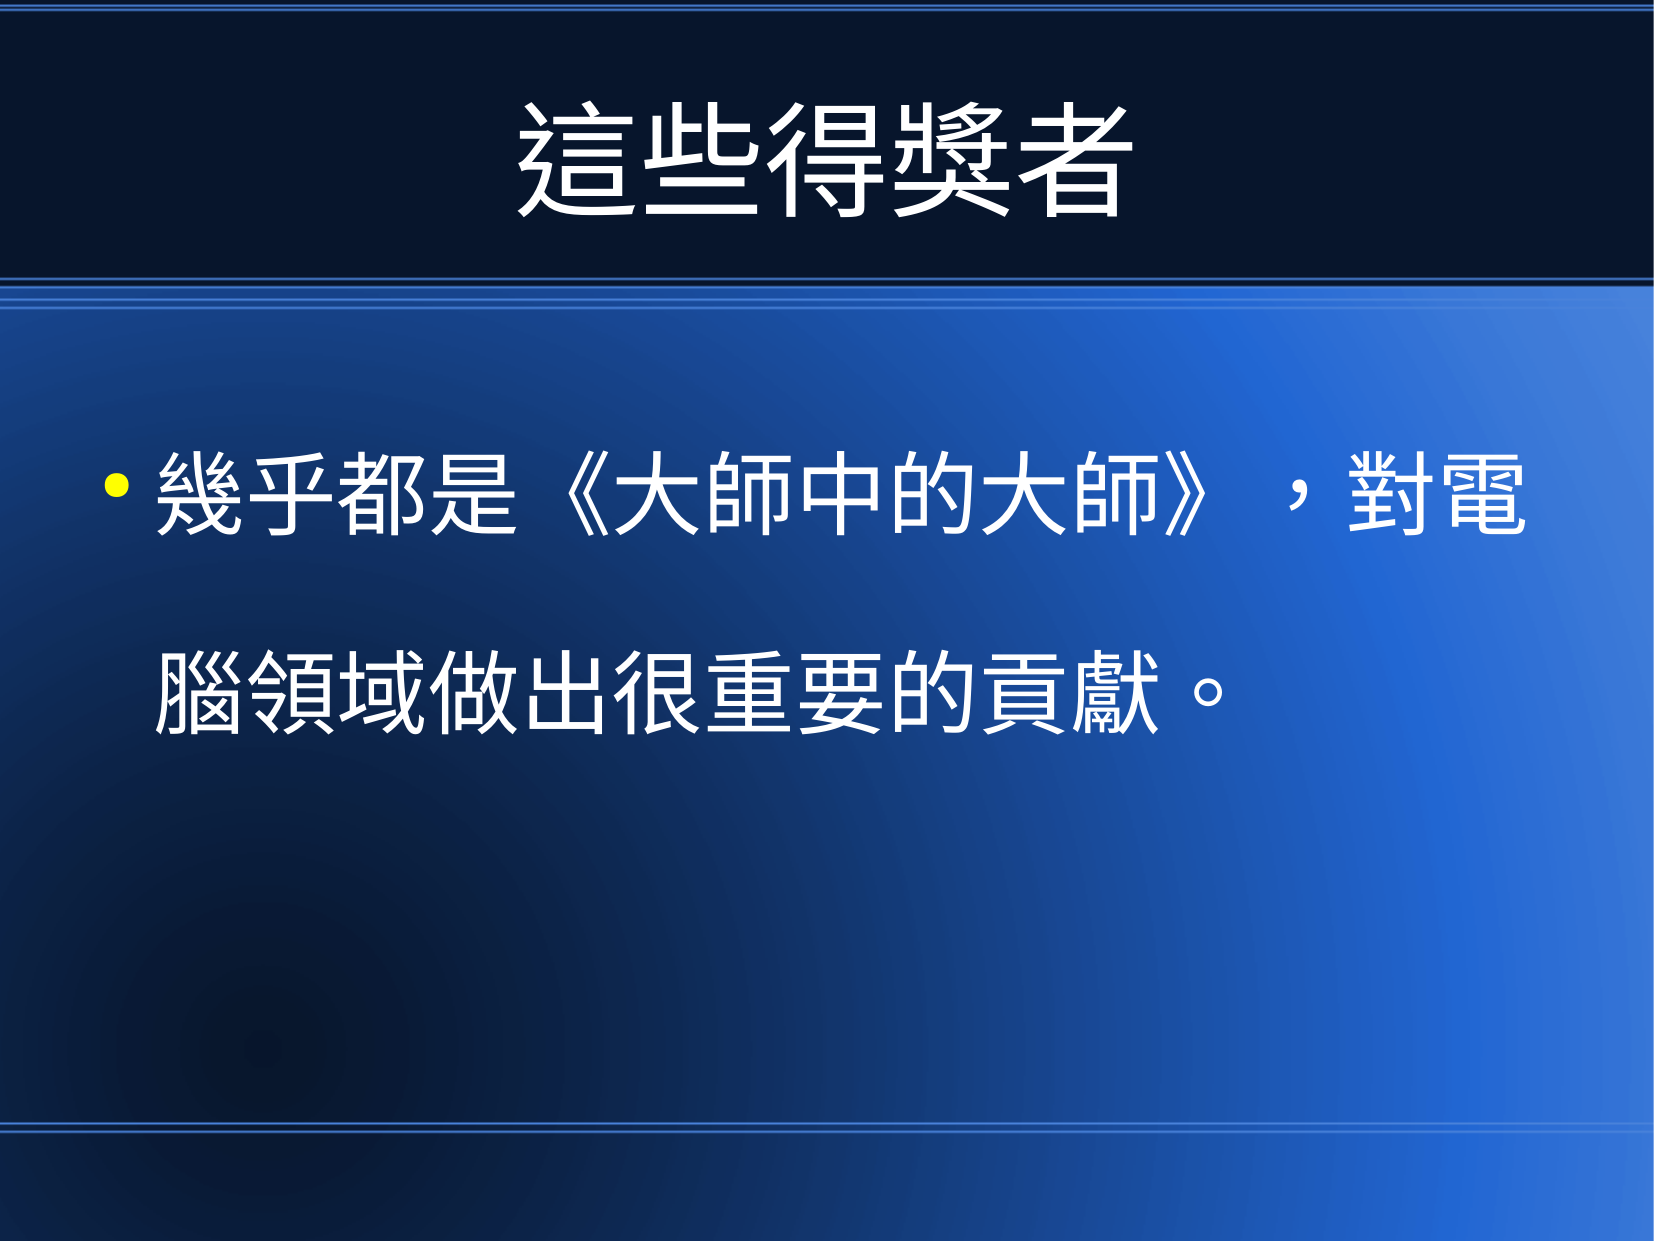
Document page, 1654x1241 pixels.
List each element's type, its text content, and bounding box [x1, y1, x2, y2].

list 幾乎都是《大師中的大師》，對電腦領域做出很重要的貢獻。 [82, 355, 1571, 1241]
title 這些得獎者 [82, 49, 1571, 257]
picture [0, 0, 1654, 1241]
